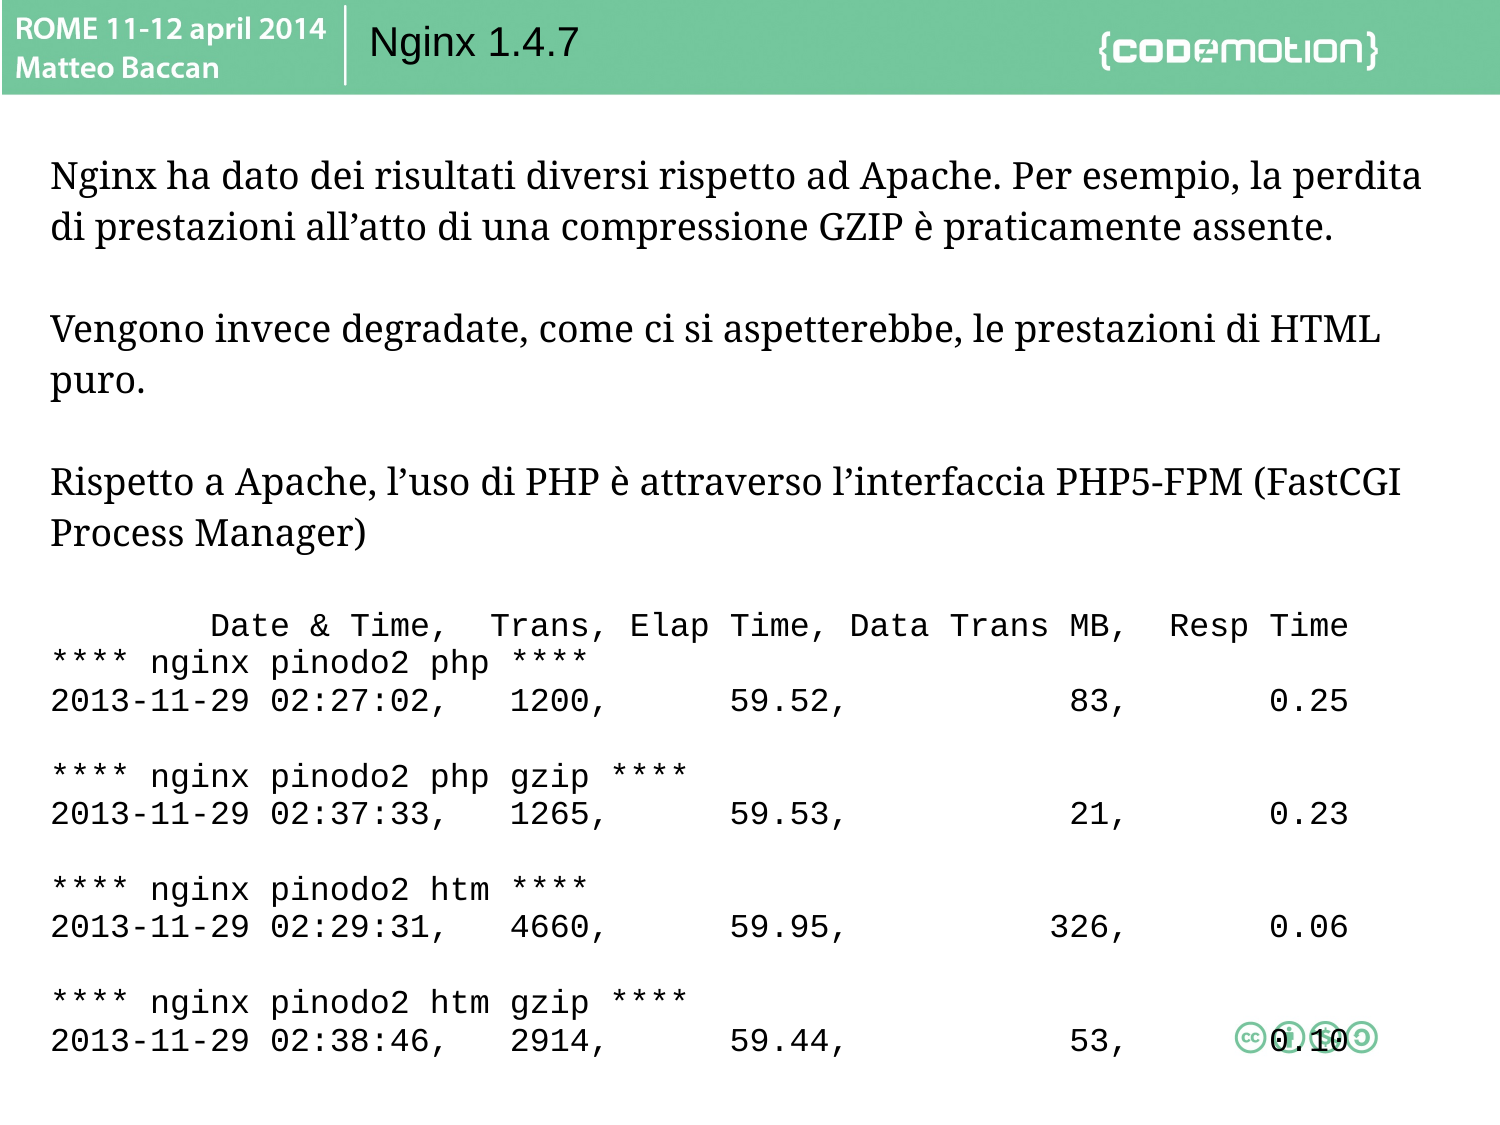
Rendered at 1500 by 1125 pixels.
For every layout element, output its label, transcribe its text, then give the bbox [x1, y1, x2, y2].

picture [2, 0, 1500, 1125]
text_box Nginx ha dato dei risultati diversi rispetto ad Apache. Per esempio, la perdita di prestazioni all’atto di una compressione GZIP è praticamente assente. Vengono invece degradate, come ci si aspetterebbe, le prestazioni di HTML puro. Rispetto a Apache, l’uso di PHP è attraverso l’interfaccia PHP5-FPM (FastCGI Process Manager) Date & Time, Trans, Elap Time, Data Trans MB, Resp Time **** nginx pinodo2 php **** 2013-11-29 02:27:02, 1200, 59.52, 83, 0.25 **** nginx pinodo2 php gzip **** 2013-11-29 02:37:33, 1265, 59.53, 21, 0.23 **** nginx pinodo2 htm **** 2013-11-29 02:29:31, 4660, 59.95, 326, 0.06 **** nginx pinodo2 htm gzip **** 2013-11-29 02:38:46, 2914, 59.44, 53, 0.10 [35, 141, 1465, 1004]
list Nginx 1.4.7 [354, 11, 1380, 87]
